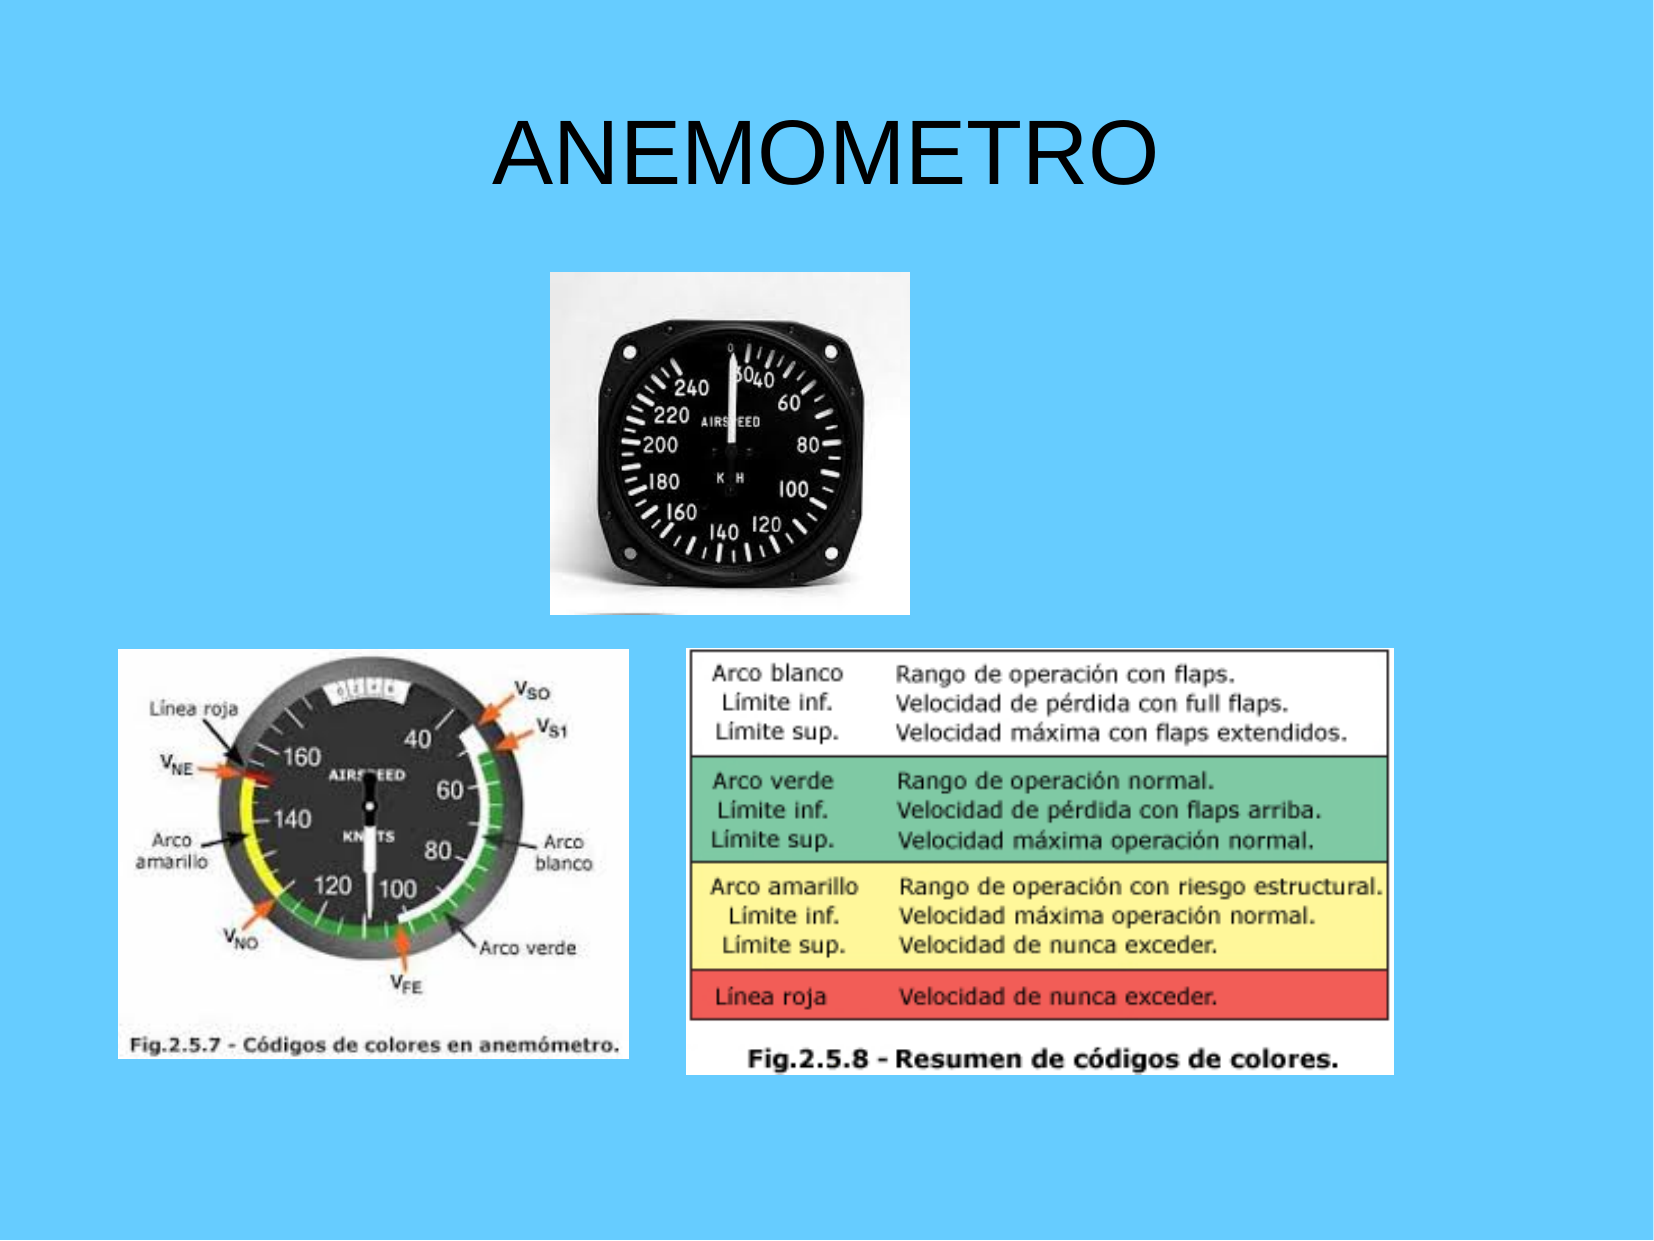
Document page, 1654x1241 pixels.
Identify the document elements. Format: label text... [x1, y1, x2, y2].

title ANEMOMETRO [82, 49, 1571, 257]
picture [550, 272, 910, 615]
picture [686, 648, 1394, 1075]
picture [118, 649, 629, 1059]
